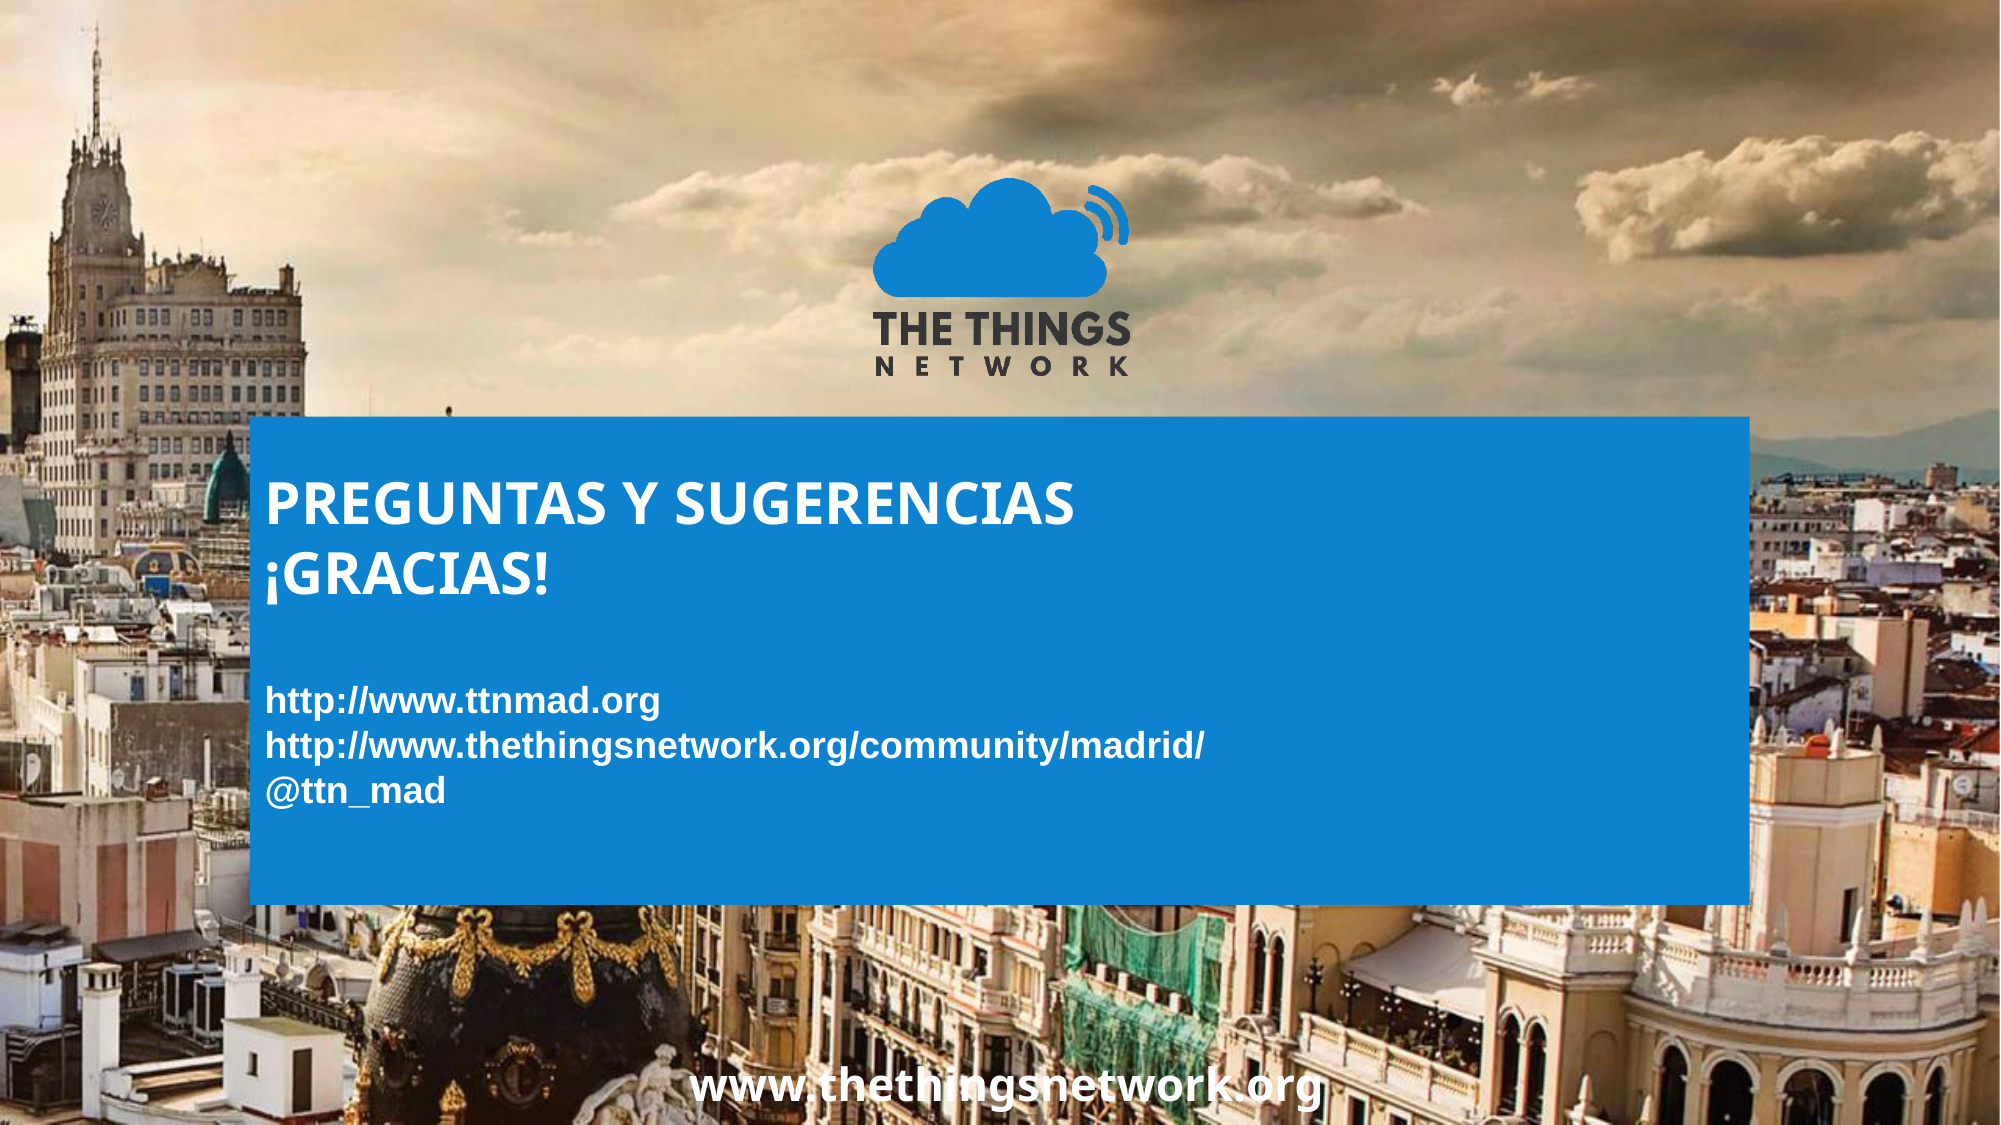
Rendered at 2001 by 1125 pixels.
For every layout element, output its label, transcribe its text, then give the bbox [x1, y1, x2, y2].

text_box www.thethingsnetwork.org [506, 1031, 1507, 1101]
picture [0, 0, 2000, 1125]
text_box PREGUNTAS Y SUGERENCIAS ¡GRACIAS! http://www.ttnmad.org http://www.thethingsnetwork.org/community/madrid/ @ttn_mad [249, 416, 1750, 905]
